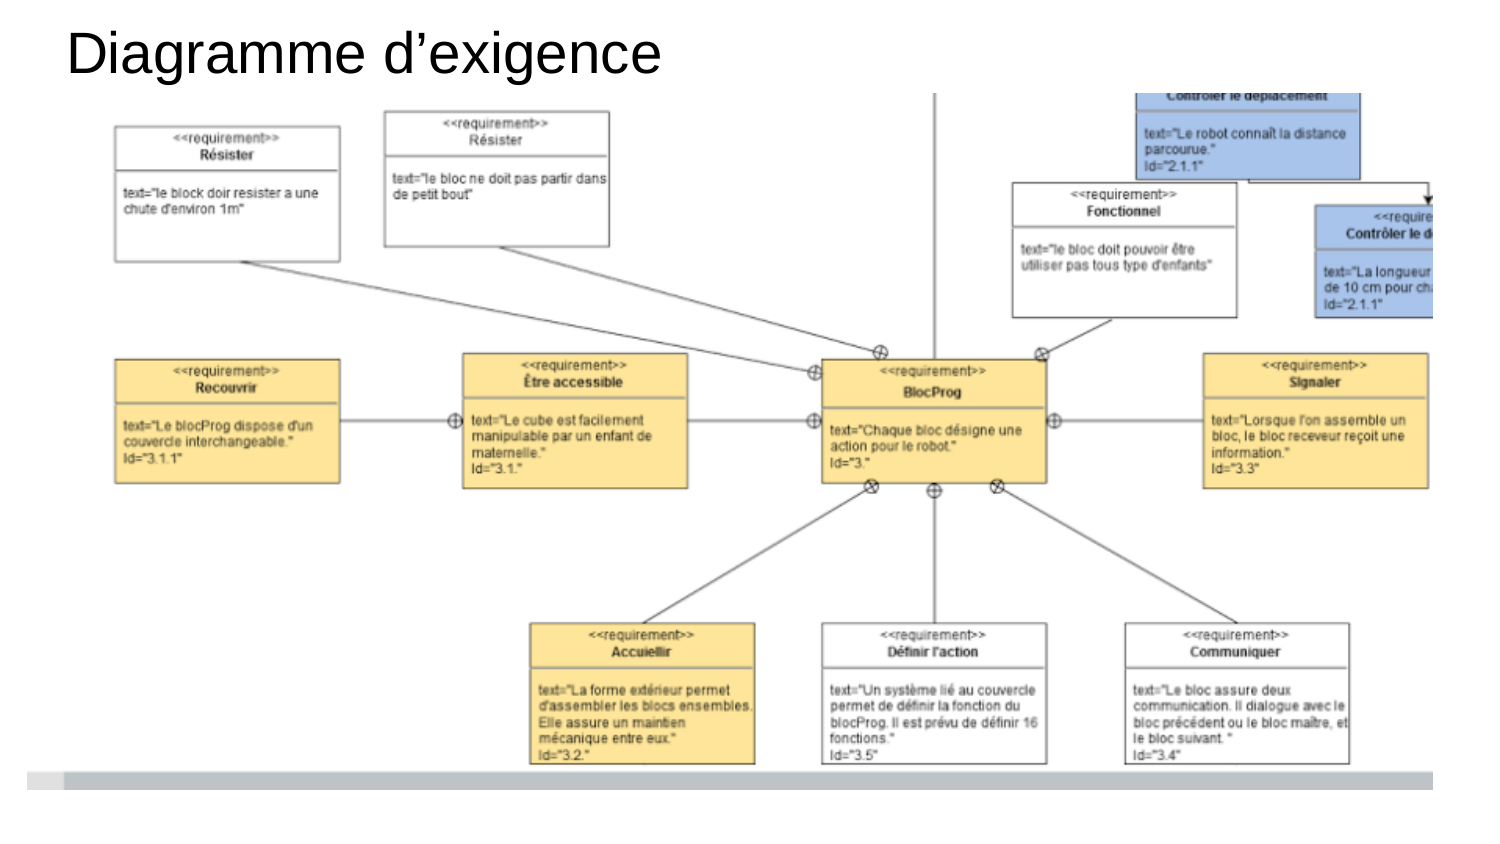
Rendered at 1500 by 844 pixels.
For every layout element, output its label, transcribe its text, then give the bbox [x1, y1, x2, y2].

title Diagramme d’exigence [51, 0, 1449, 94]
picture [27, 93, 1433, 790]
